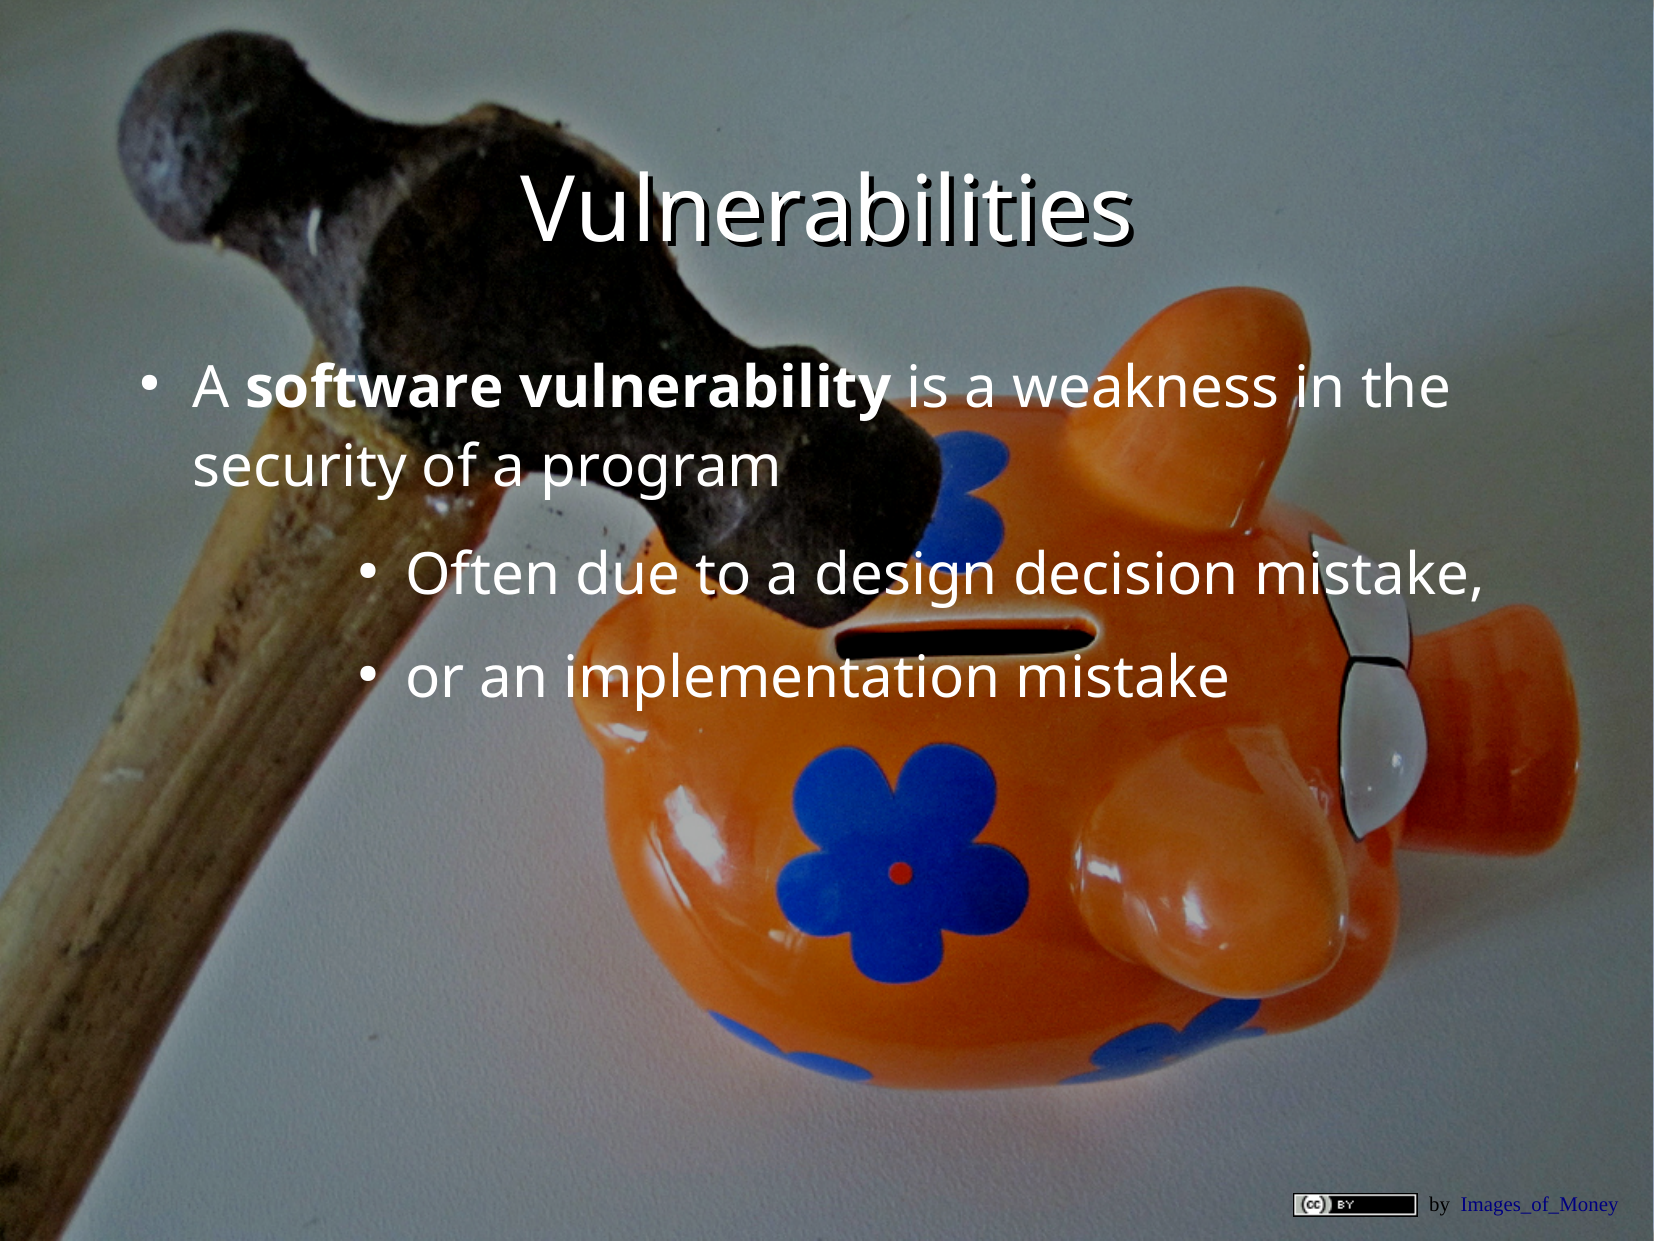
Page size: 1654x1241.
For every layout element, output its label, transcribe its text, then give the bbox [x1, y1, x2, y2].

list A software vulnerability is a weakness in the security of a program Often due to a design decision mistake, or an implementation mistake [121, 344, 1534, 1127]
title Vulnerabilities [121, 102, 1534, 310]
picture [0, 0, 1654, 1241]
text_box by Images_of_Money [1429, 1192, 1622, 1217]
